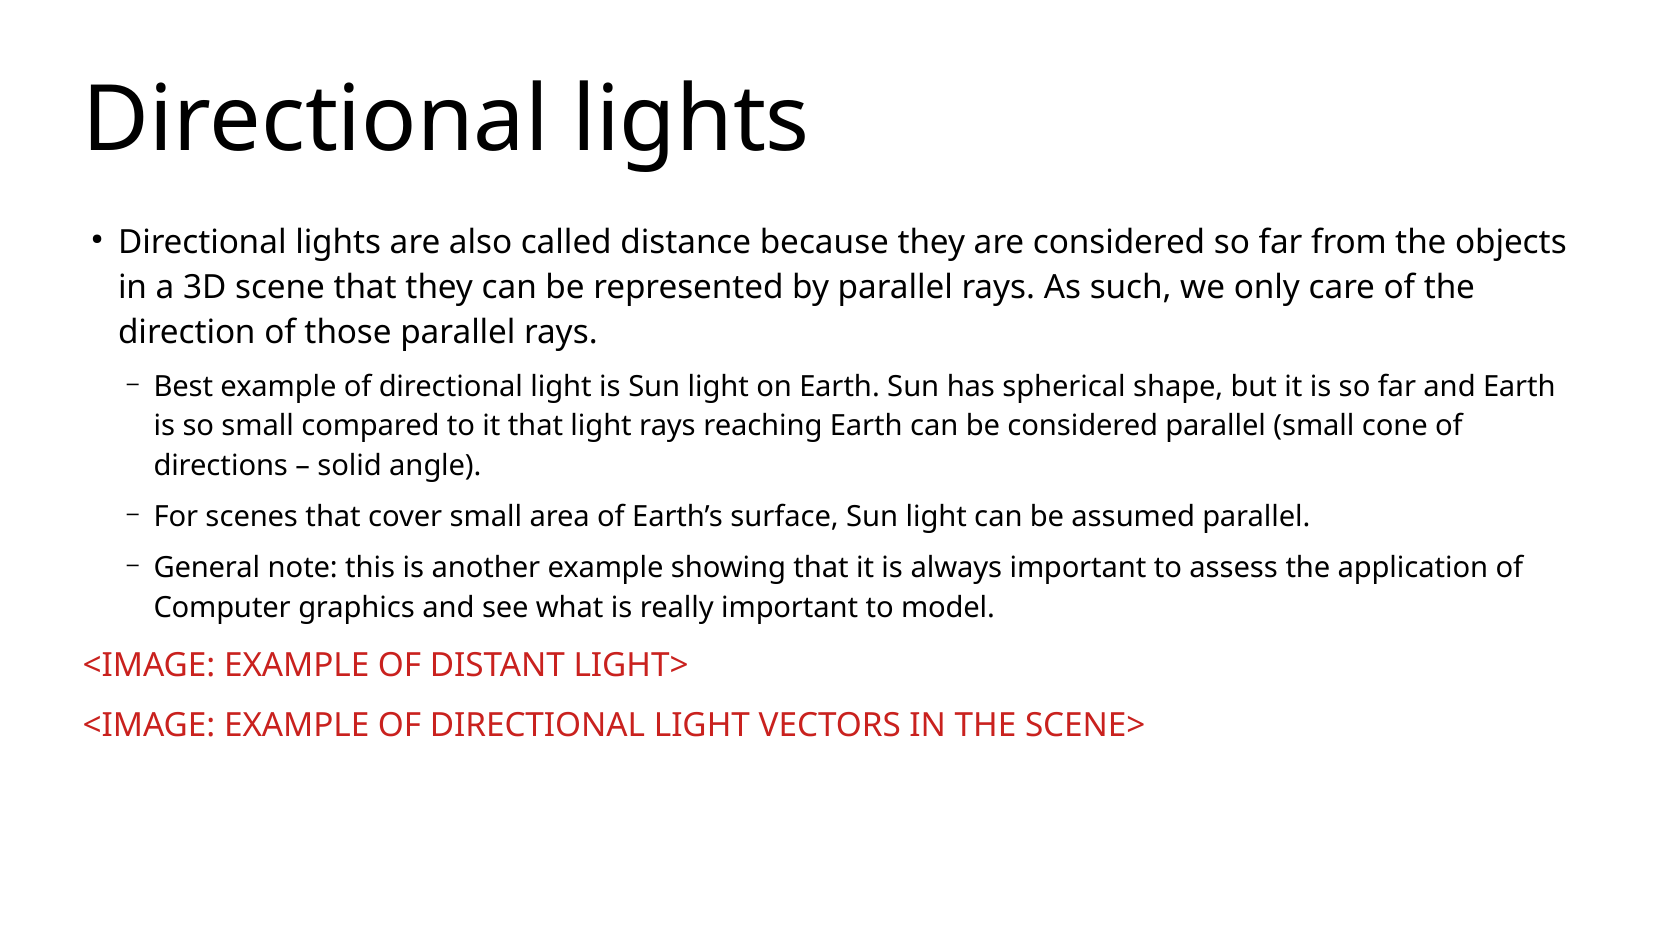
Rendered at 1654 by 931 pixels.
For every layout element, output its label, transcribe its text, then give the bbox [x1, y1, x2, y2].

list Directional lights are also called distance because they are considered so far from the objects in a 3D scene that they can be represented by parallel rays. As such, we only care of the direction of those parallel rays. Best example of directional light is Sun light on Earth. Sun has spherical shape, but it is so far and Earth is so small compared to it that light rays reaching Earth can be considered parallel (small cone of directions – solid angle). For scenes that cover small area of Earth’s surface, Sun light can be assumed parallel. General note: this is another example showing that it is always important to assess the application of Computer graphics and see what is really important to model. <IMAGE: EXAMPLE OF DISTANT LIGHT> <IMAGE: EXAMPLE OF DIRECTIONAL LIGHT VECTORS IN THE SCENE> [82, 217, 1571, 758]
title Directional lights [82, 37, 1571, 193]
